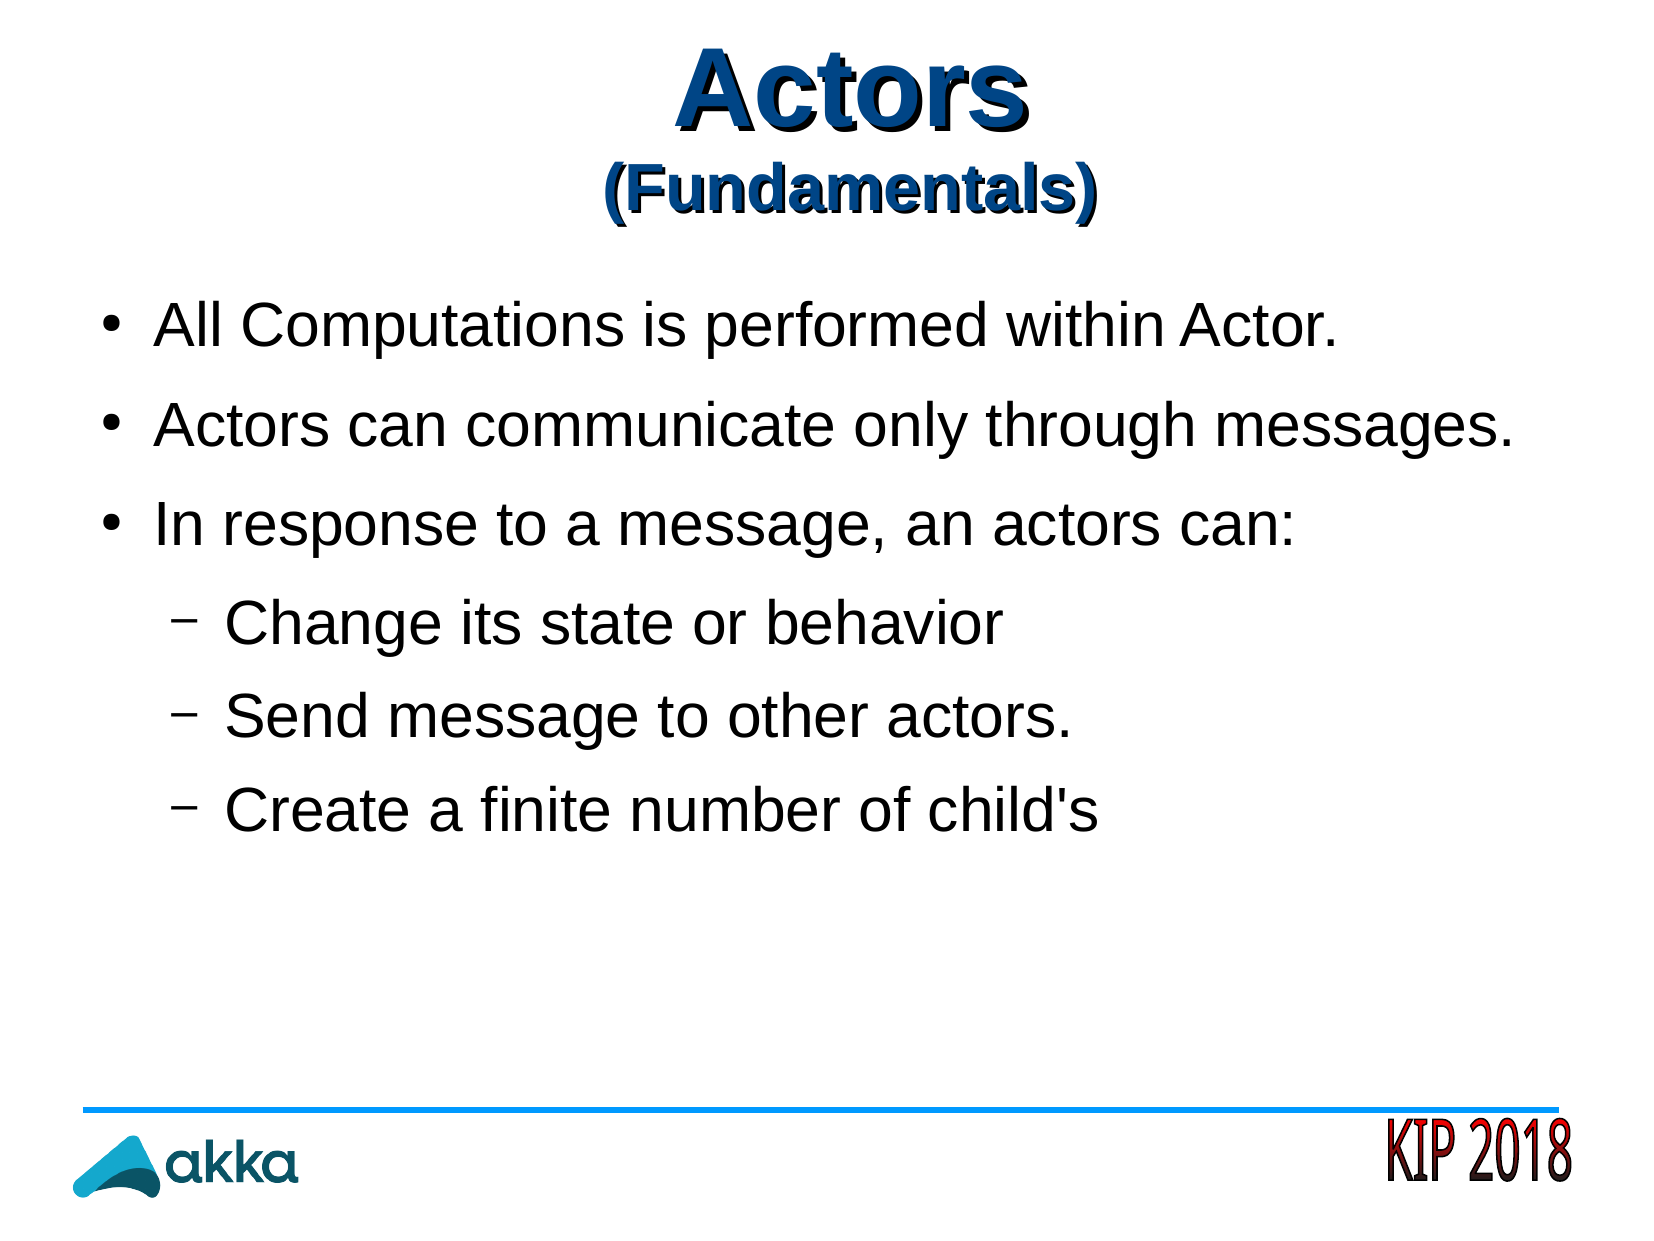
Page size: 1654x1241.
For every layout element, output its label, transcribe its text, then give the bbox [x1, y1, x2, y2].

text_box Actors (Fundamentals) [437, 7, 1264, 243]
list All Computations is performed within Actor. Actors can communicate only through messages. In response to a message, an actors can: Change its state or behavior Send message to other actors. Create a finite number of child's [82, 290, 1538, 1010]
picture [61, 1116, 306, 1217]
